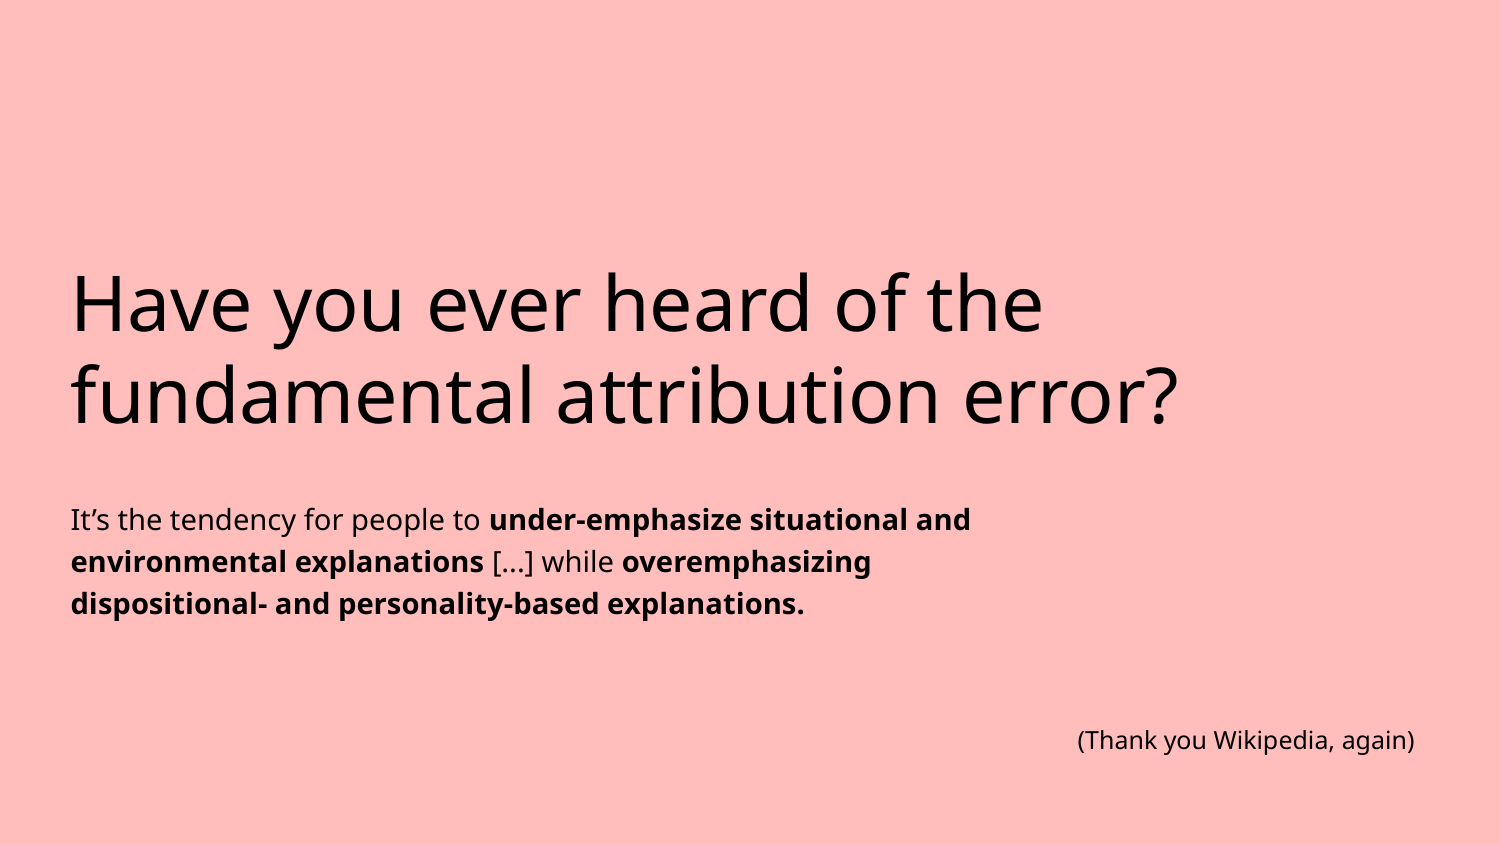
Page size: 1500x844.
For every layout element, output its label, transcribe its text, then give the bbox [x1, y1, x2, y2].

title Have you ever heard of the fundamental attribution error? [70, 253, 1411, 366]
title It’s the tendency for people to under-emphasize situational and environmental explanations [...] while overemphasizing dispositional- and personality-based explanations. [70, 494, 1120, 544]
text_box (Thank you Wikipedia, again) [938, 709, 1431, 770]
